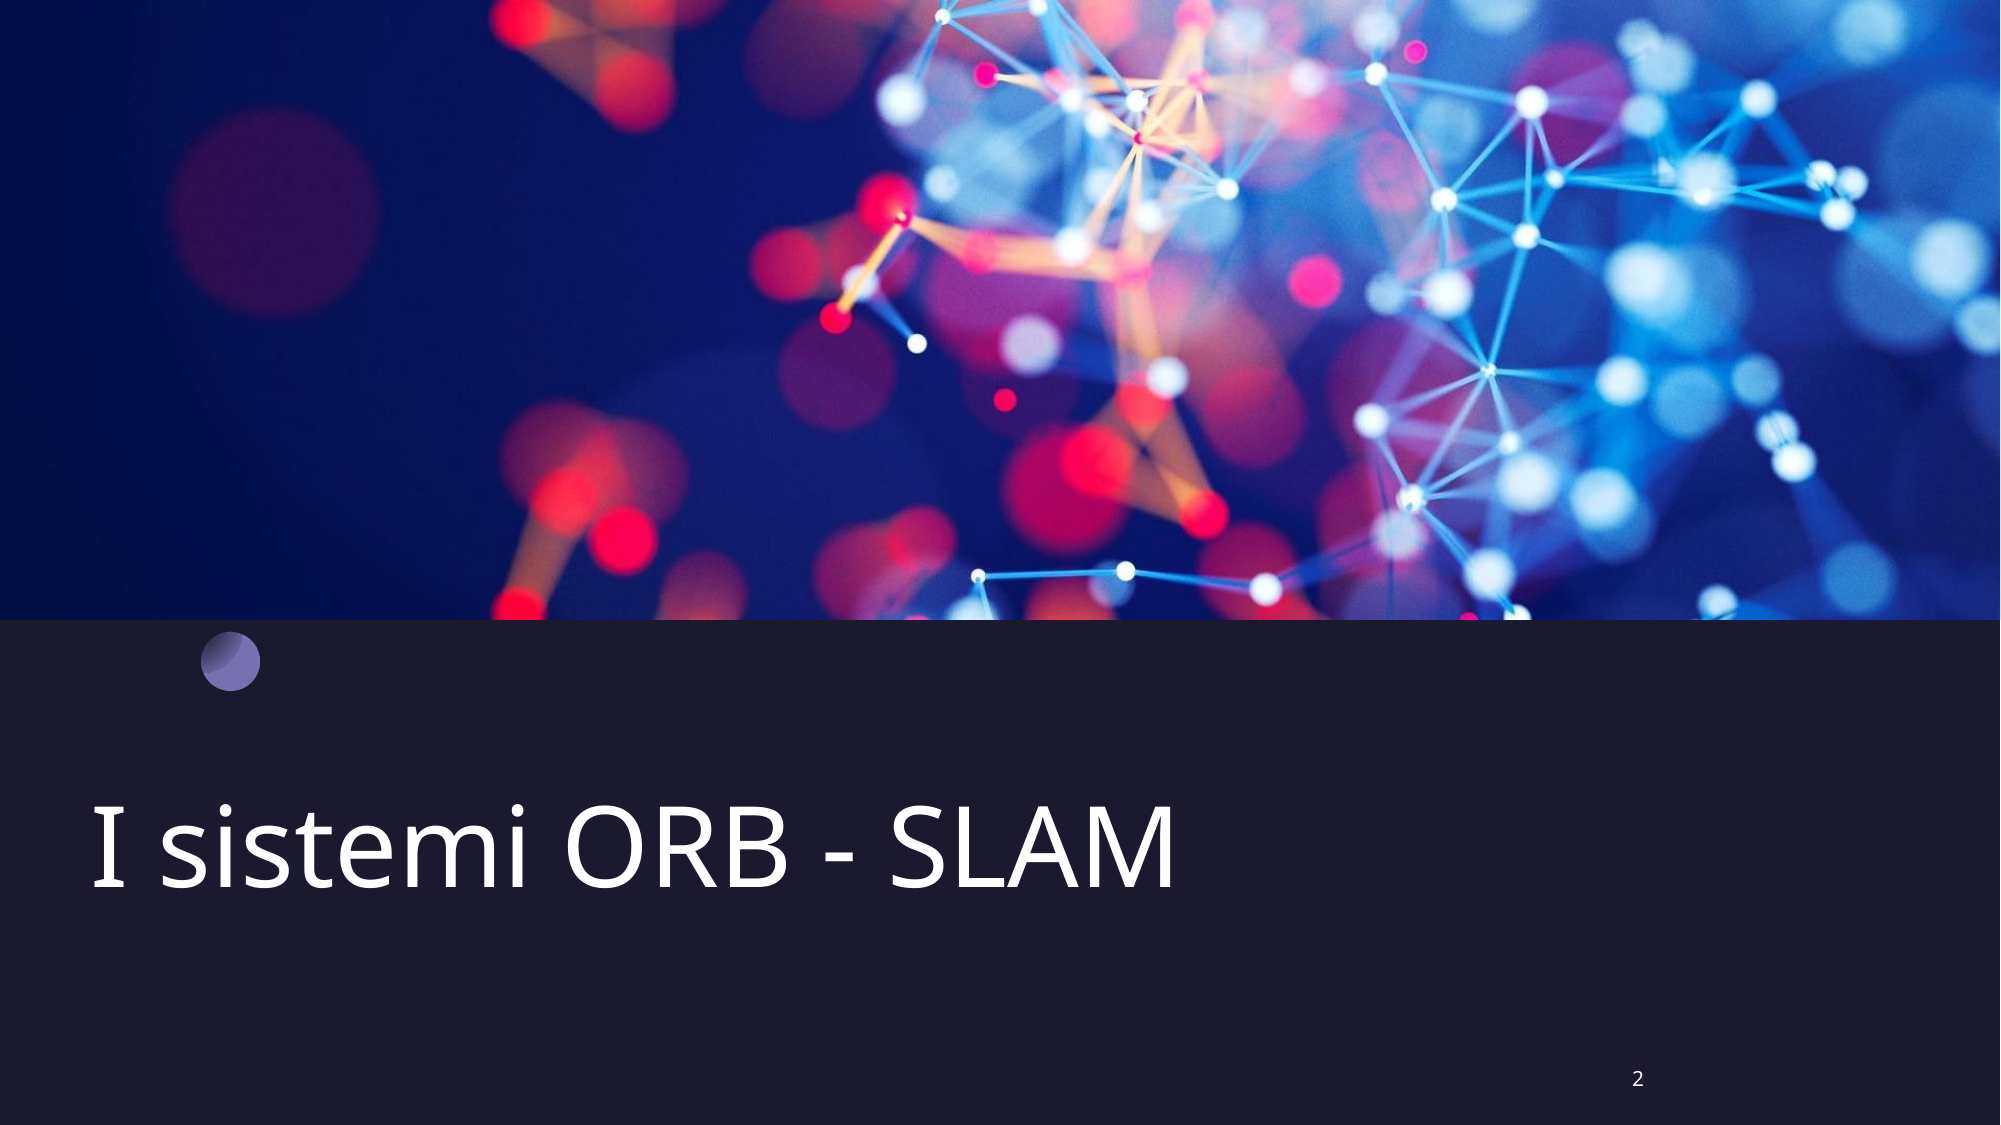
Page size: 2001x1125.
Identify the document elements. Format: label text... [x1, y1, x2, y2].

picture [0, 0, 2000, 620]
title I sistemi ORB - SLAM [90, 663, 1914, 1039]
text_box [1632, 1067, 1910, 1093]
